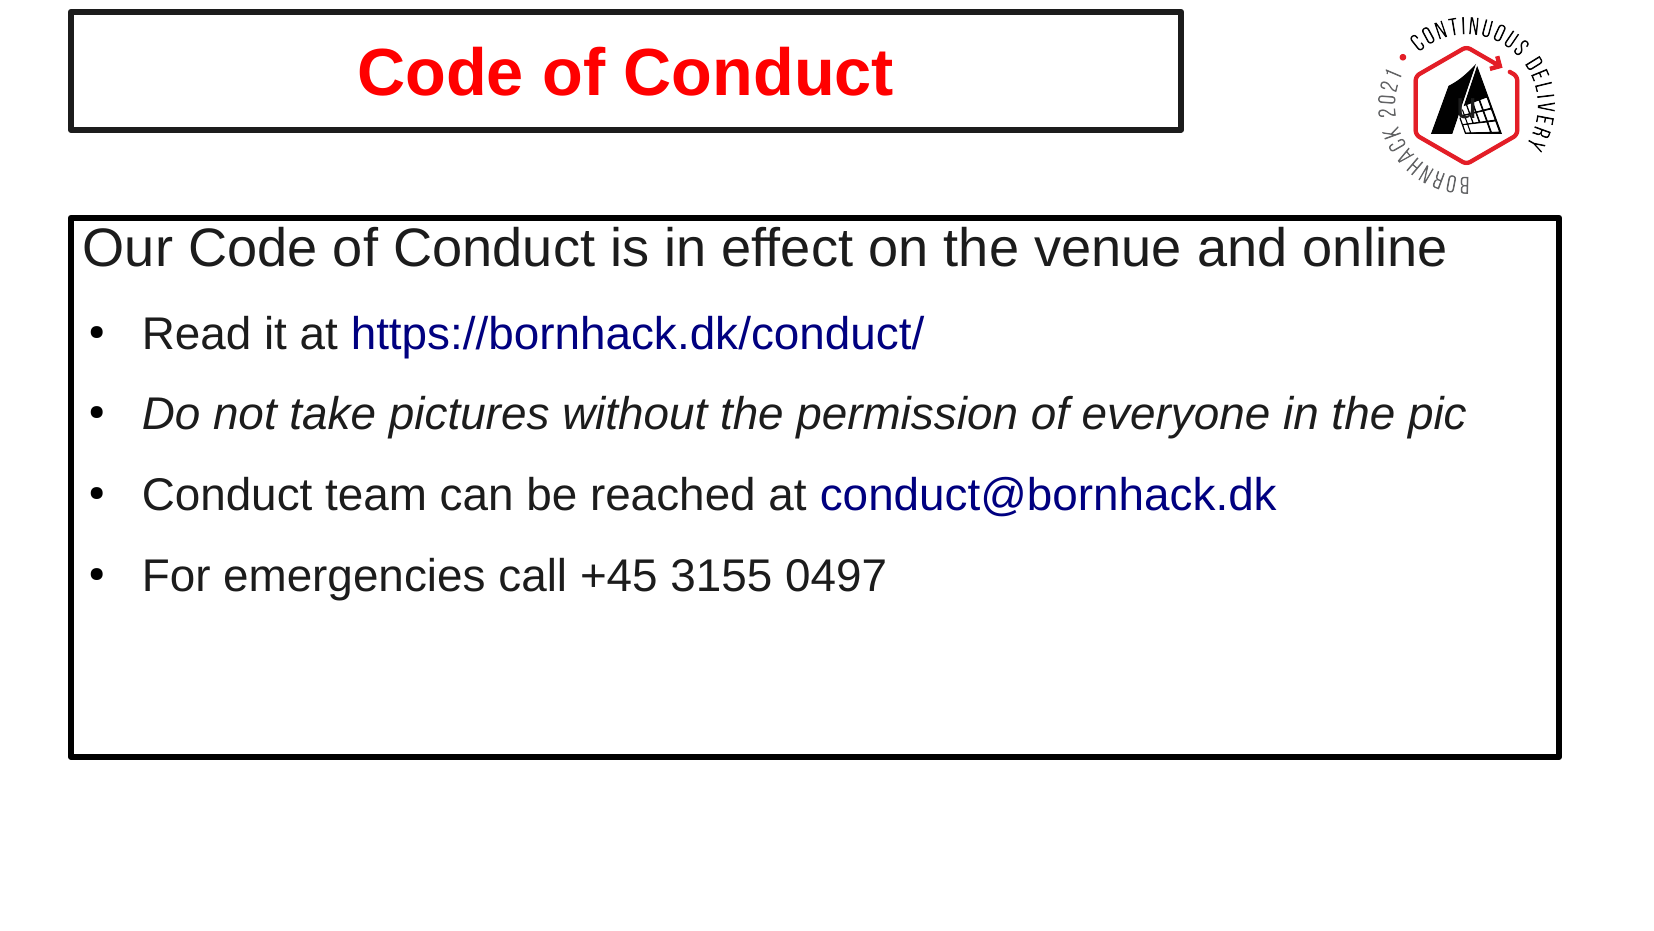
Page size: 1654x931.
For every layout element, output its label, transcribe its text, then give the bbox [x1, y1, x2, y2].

title Code of Conduct [70, 11, 1182, 130]
picture [1378, 17, 1555, 194]
subtitle Our Code of Conduct is in effect on the venue and online Read it at https://bornhack.dk/conduct/ Do not take pictures without the permission of everyone in the pic Conduct team can be reached at conduct@bornhack.dk For emergencies call +45 3155 0497 [70, 217, 1560, 758]
